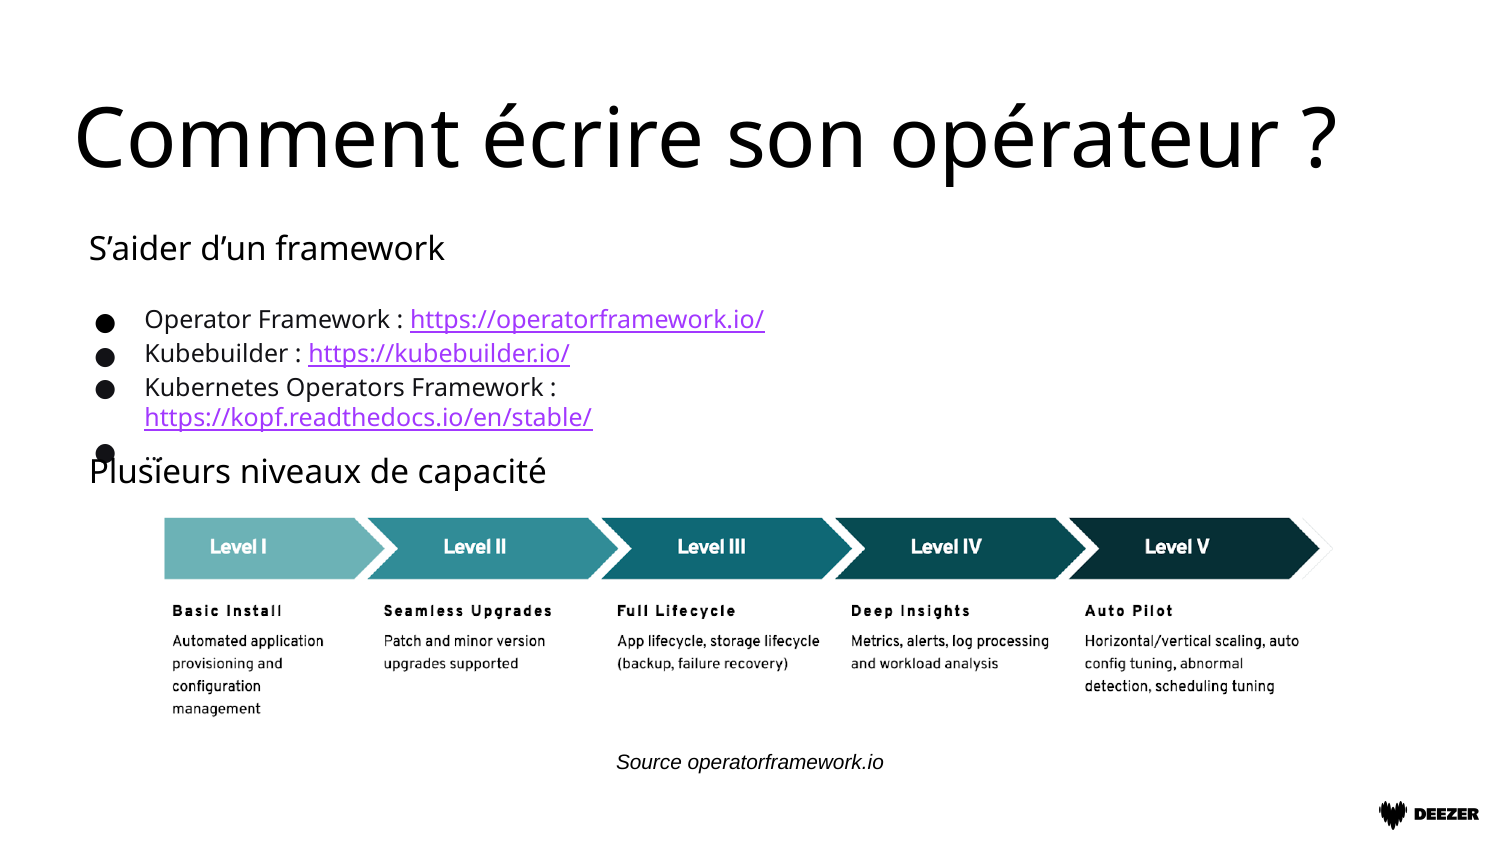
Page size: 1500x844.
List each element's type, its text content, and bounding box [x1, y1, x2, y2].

text_box Source operatorframework.io [569, 733, 931, 787]
picture [1379, 801, 1479, 830]
list Operator Framework : https://operatorframework.io/ Kubebuilder : https://kubebuilder.io/ Kubernetes Operators Framework : https://kopf.readthedocs.io/en/stable/ … [54, 288, 1018, 555]
subtitle Plusieurs niveaux de capacité [73, 441, 692, 506]
picture [153, 497, 1347, 734]
subtitle S’aider d’un framework [73, 217, 497, 282]
title Comment écrire son opérateur ? [73, 99, 1427, 275]
